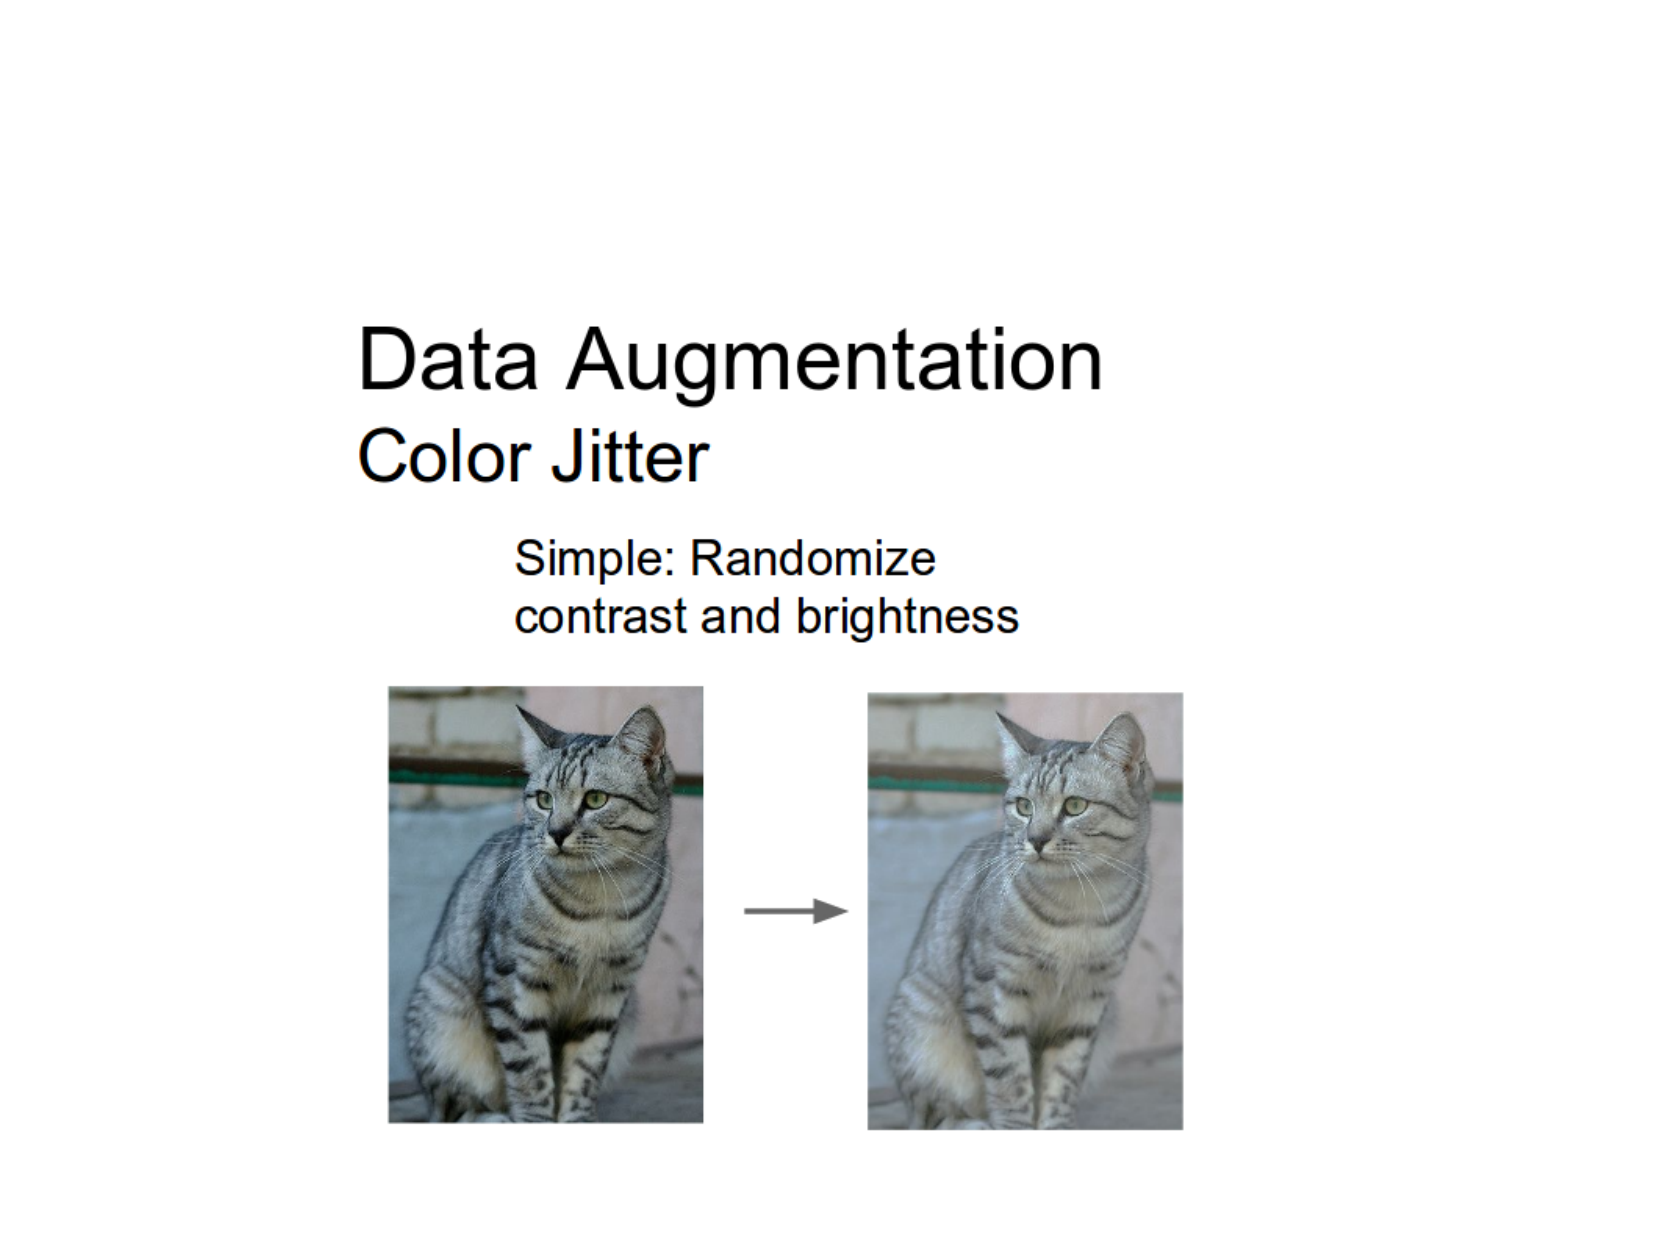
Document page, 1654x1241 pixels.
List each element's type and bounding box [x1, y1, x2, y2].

picture [333, 305, 1276, 1146]
